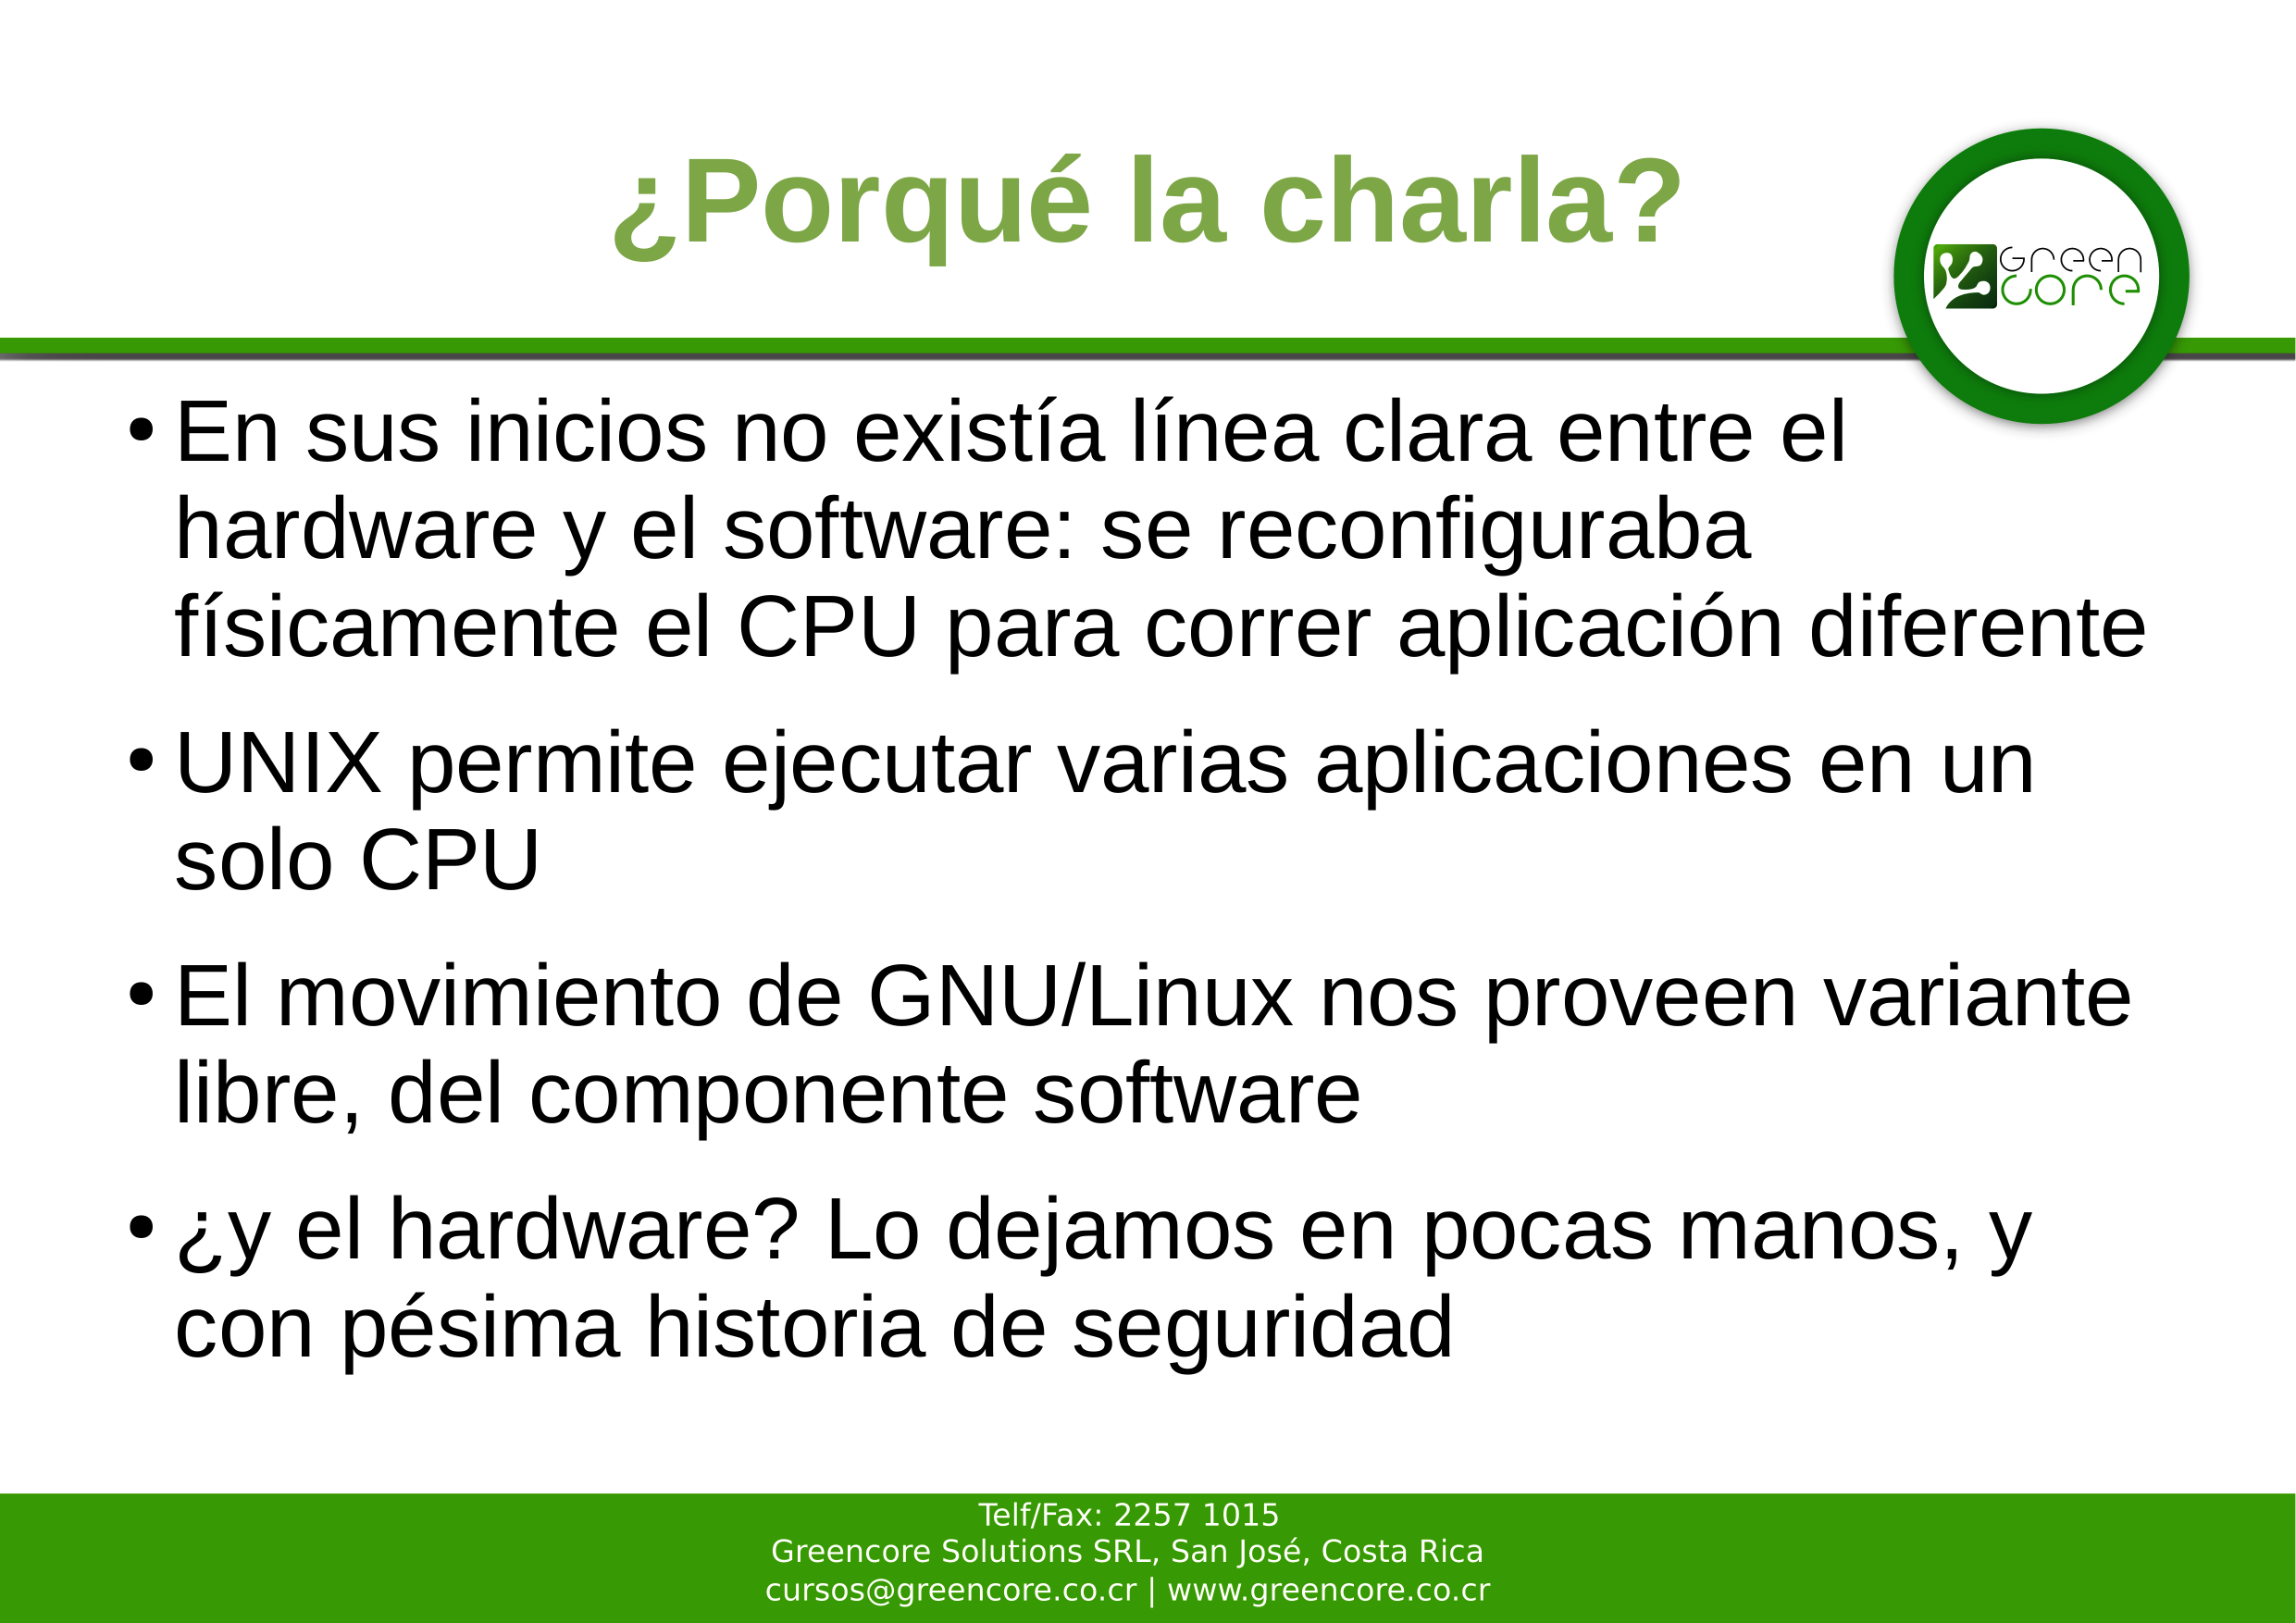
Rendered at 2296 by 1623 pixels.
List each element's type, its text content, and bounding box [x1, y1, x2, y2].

list En sus inicios no existía línea clara entre el hardware y el software: se reconfiguraba físicamente el CPU para correr aplicación diferente UNIX permite ejecutar varias aplicaciones en un solo CPU El movimiento de GNU/Linux nos proveen variante libre, del componente software ¿y el hardware? Lo dejamos en pocas manos, y con pésima historia de seguridad [109, 382, 2176, 1492]
picture [0, 0, 2296, 1623]
title ¿Porqué la charla? [115, 64, 2181, 336]
